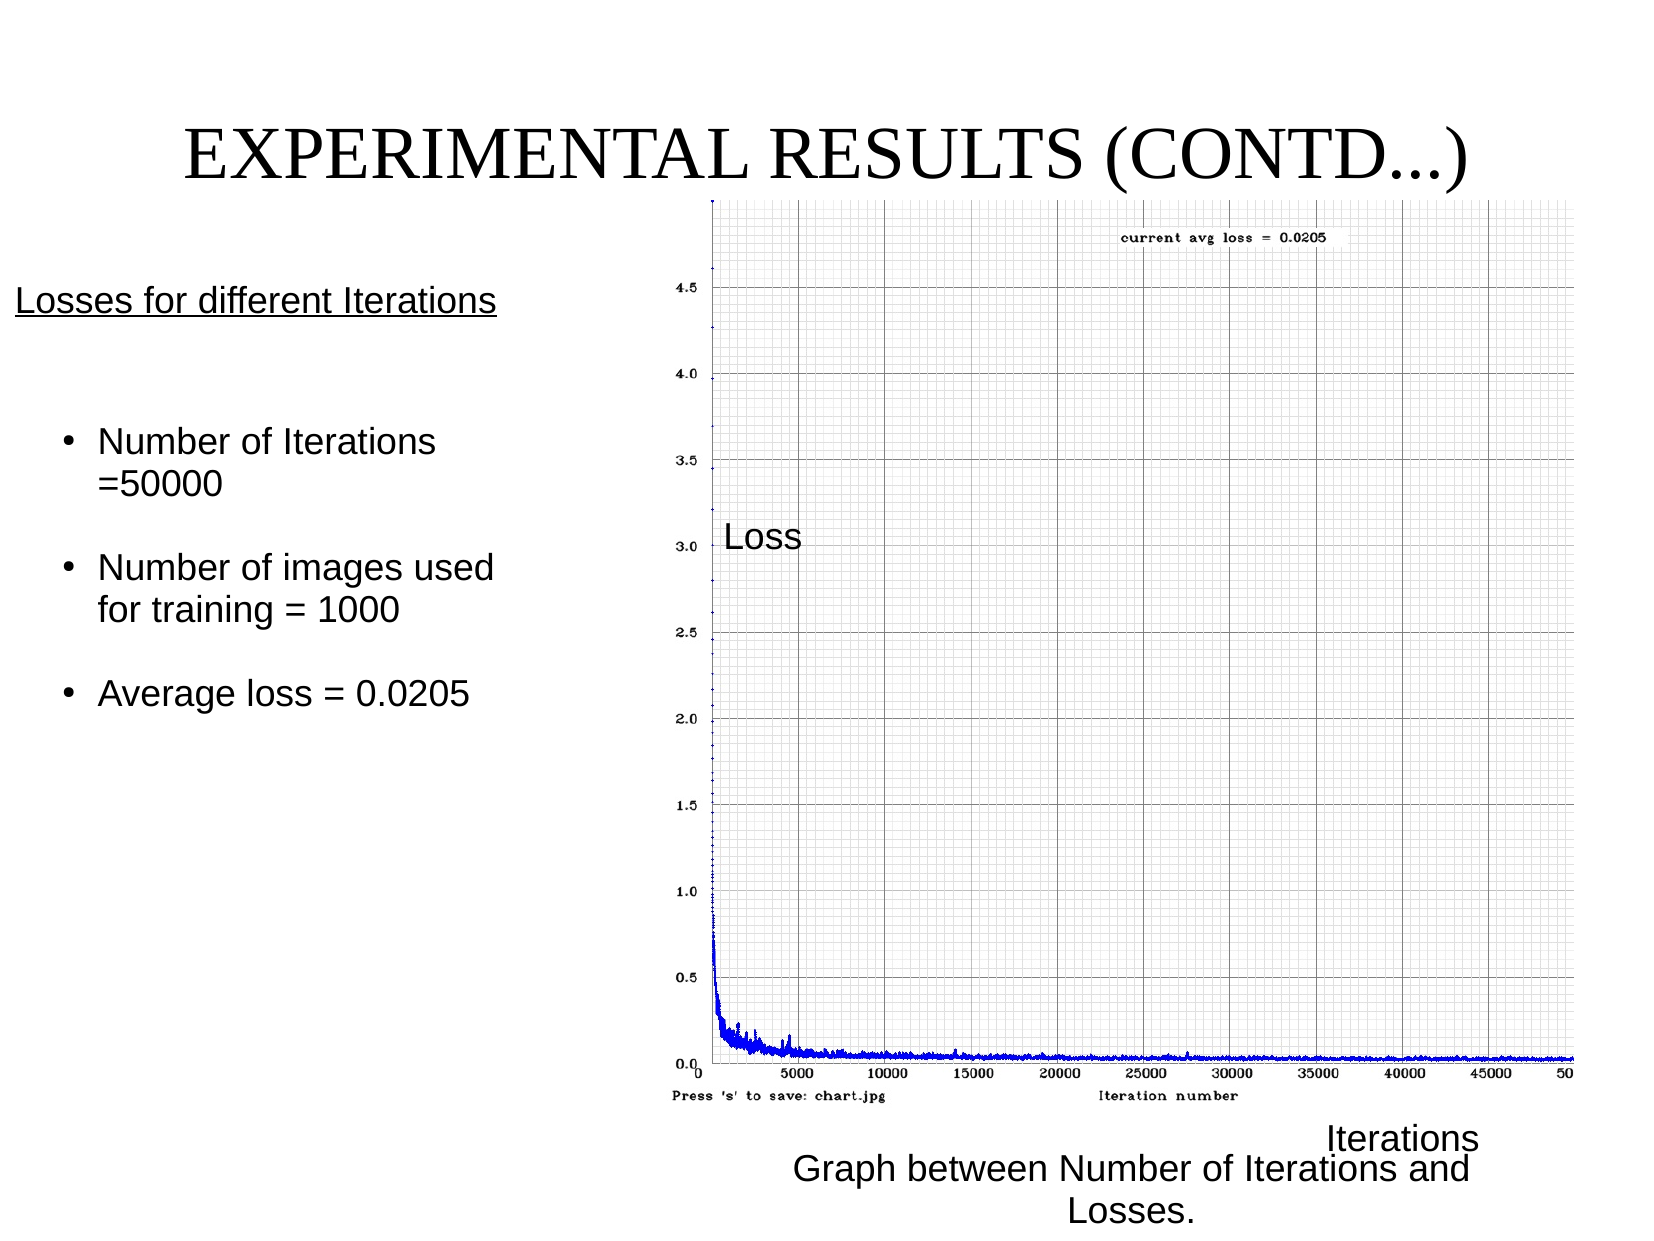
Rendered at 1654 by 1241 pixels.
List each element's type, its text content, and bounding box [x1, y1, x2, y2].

text_box Graph between Number of Iterations and Losses. [690, 1140, 1538, 1239]
text_box Loss [708, 507, 922, 565]
text_box Iterations [1311, 1110, 1595, 1168]
title EXPERIMENTAL RESULTS (CONTD...) [82, 49, 1571, 257]
text_box Number of Iterations =50000 Number of images used for training = 1000 Average loss = 0.0205 [47, 413, 520, 933]
text_box Losses for different Iterations [0, 271, 603, 329]
picture [666, 200, 1574, 1108]
